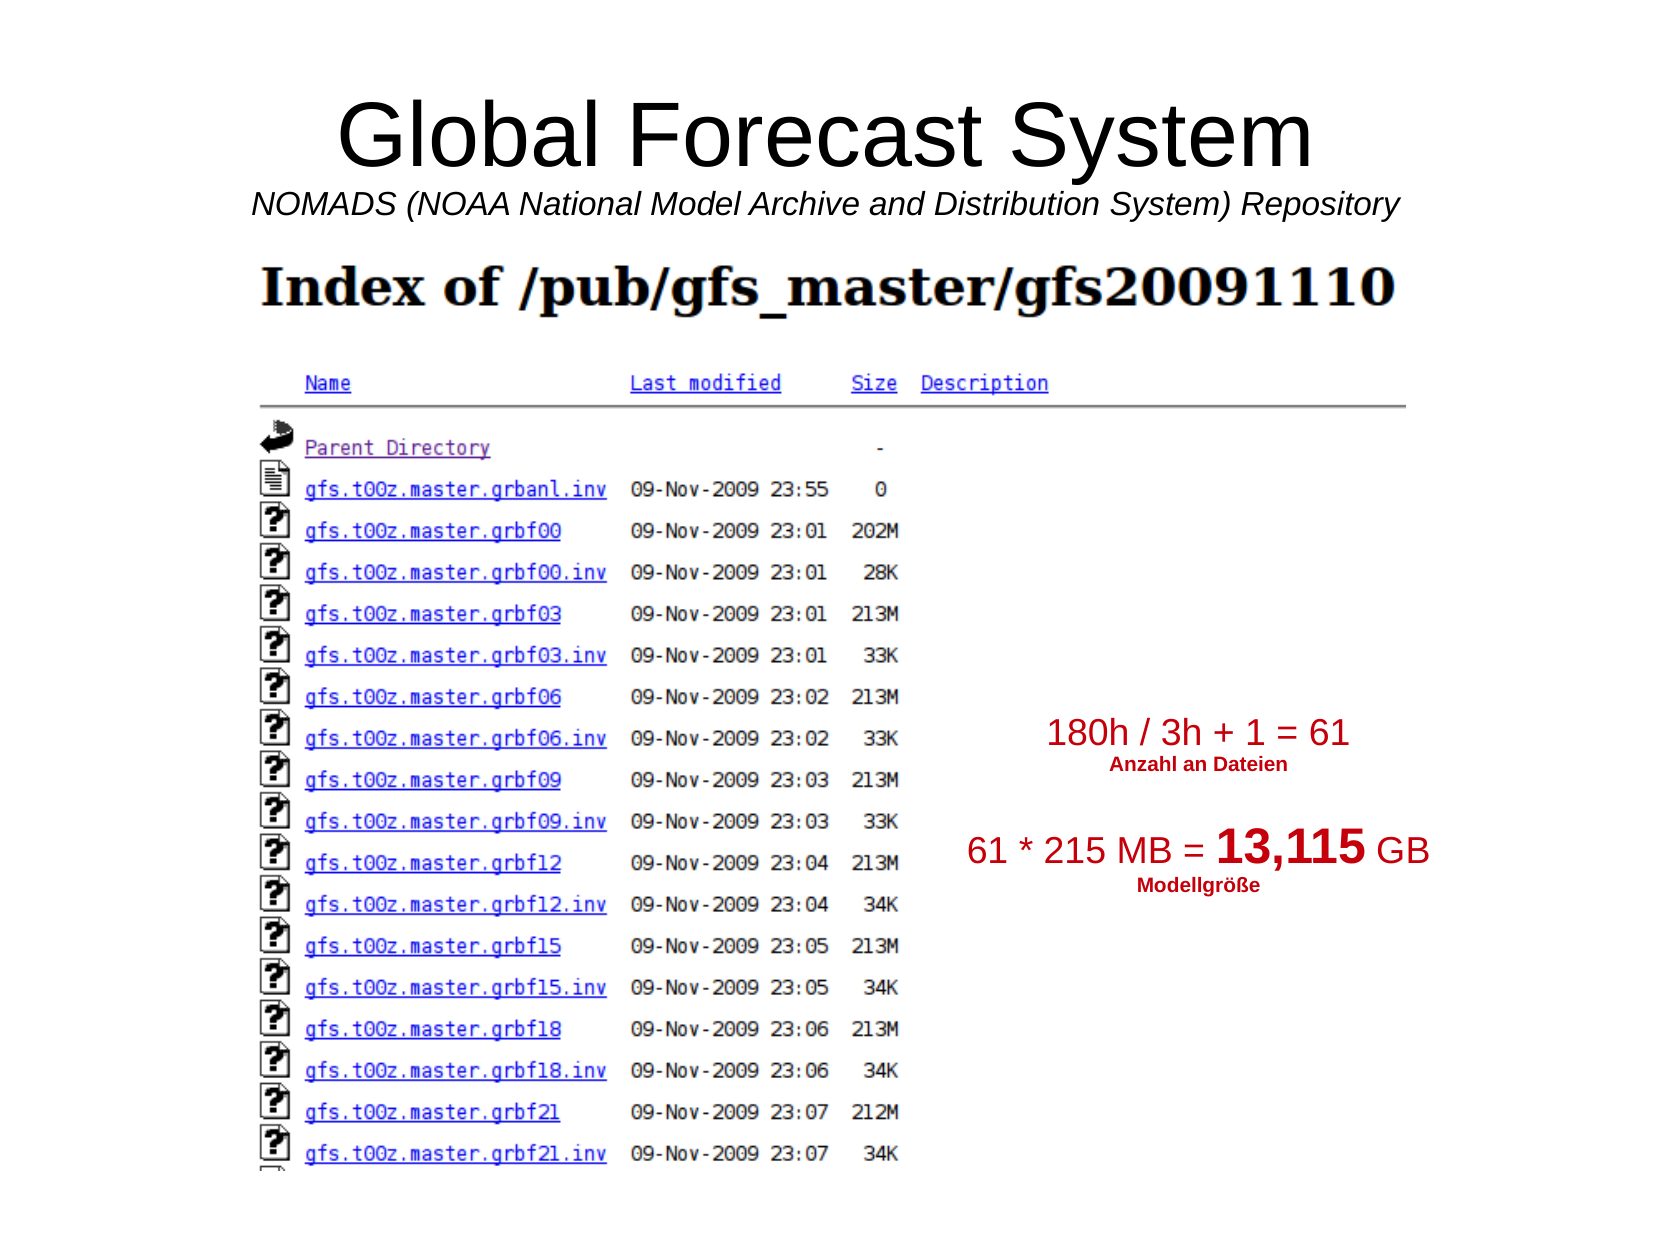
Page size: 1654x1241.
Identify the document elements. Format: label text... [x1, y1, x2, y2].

title Global Forecast System NOMADS (NOAA National Model Archive and Distribution System) Repository [82, 49, 1571, 257]
text_box 180h / 3h + 1 = 61 Anzahl an Dateien 61 * 215 MB = 13,115 GB Modellgröße [952, 703, 1446, 905]
picture [247, 246, 1406, 1171]
